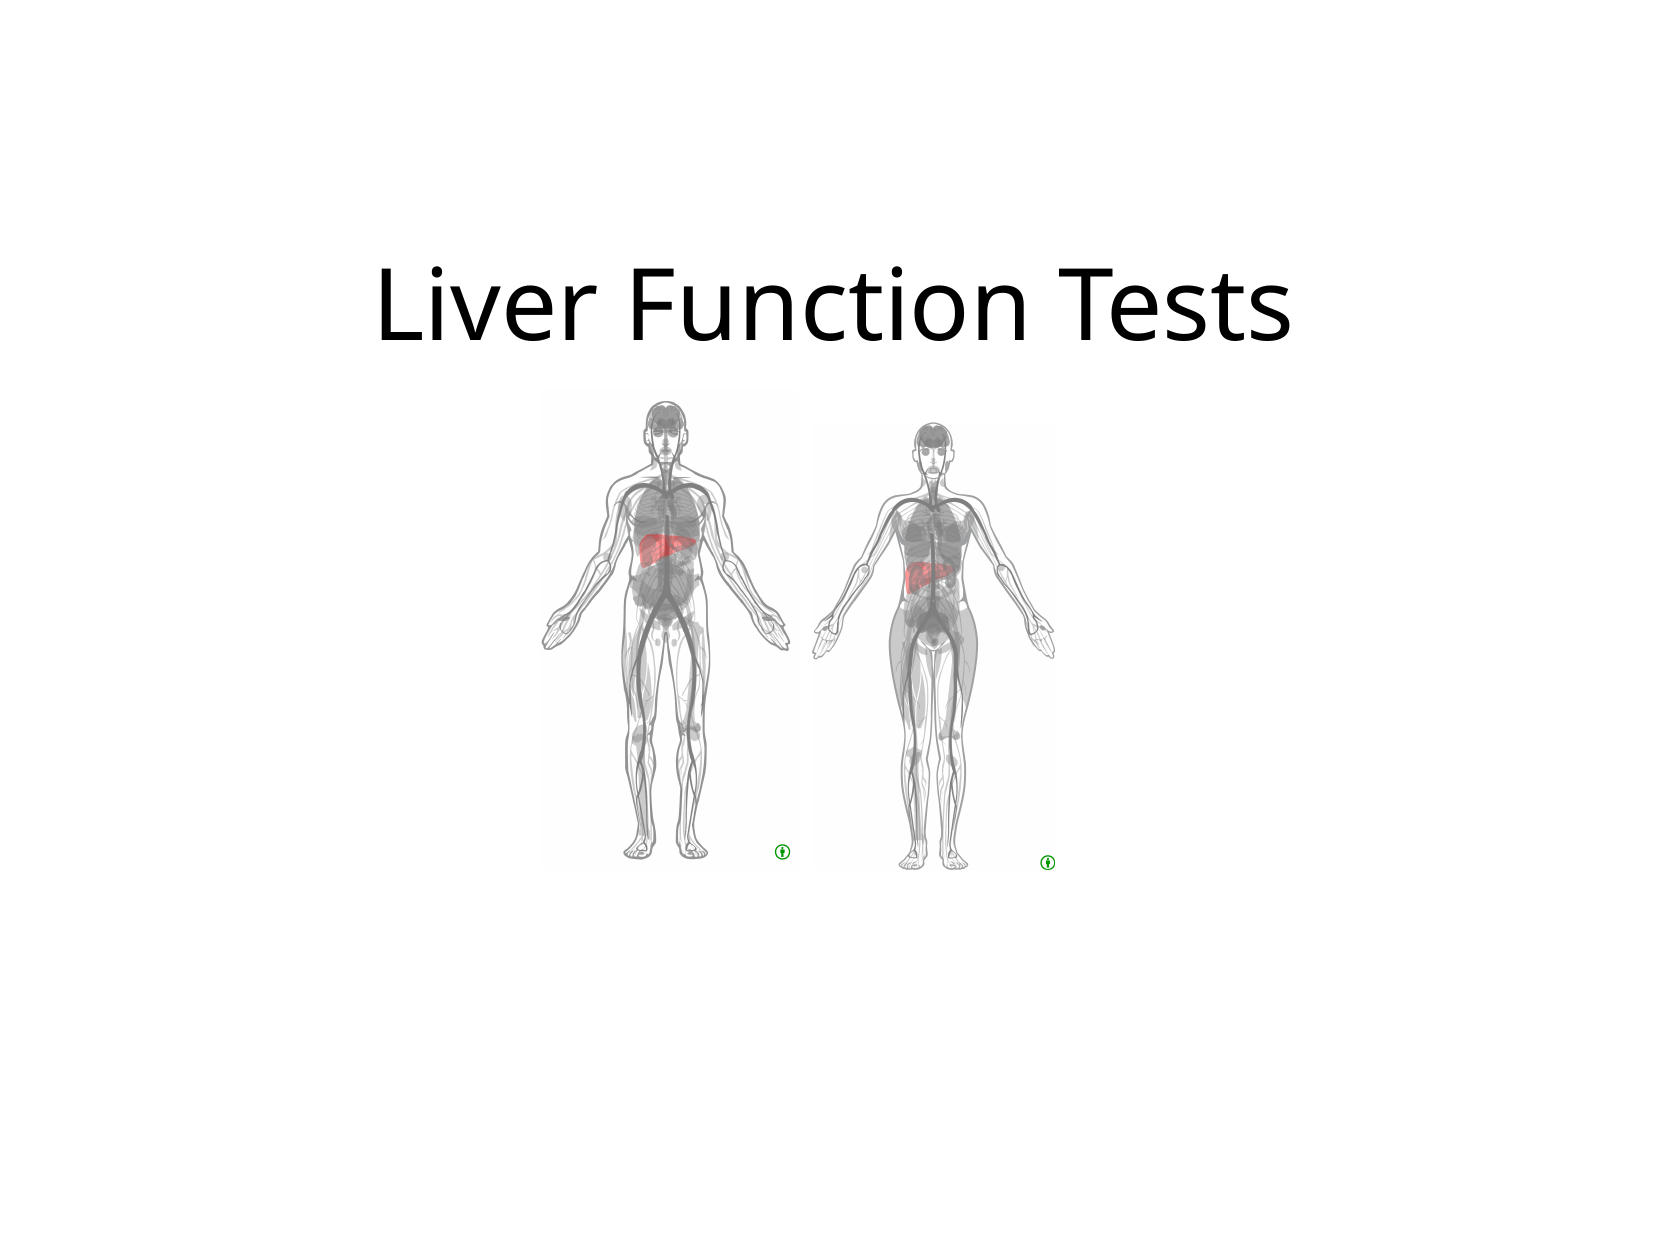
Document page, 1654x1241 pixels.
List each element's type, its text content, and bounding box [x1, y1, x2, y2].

picture [812, 422, 1055, 870]
picture [540, 389, 799, 870]
subtitle Liver Function Tests [90, 214, 1579, 481]
